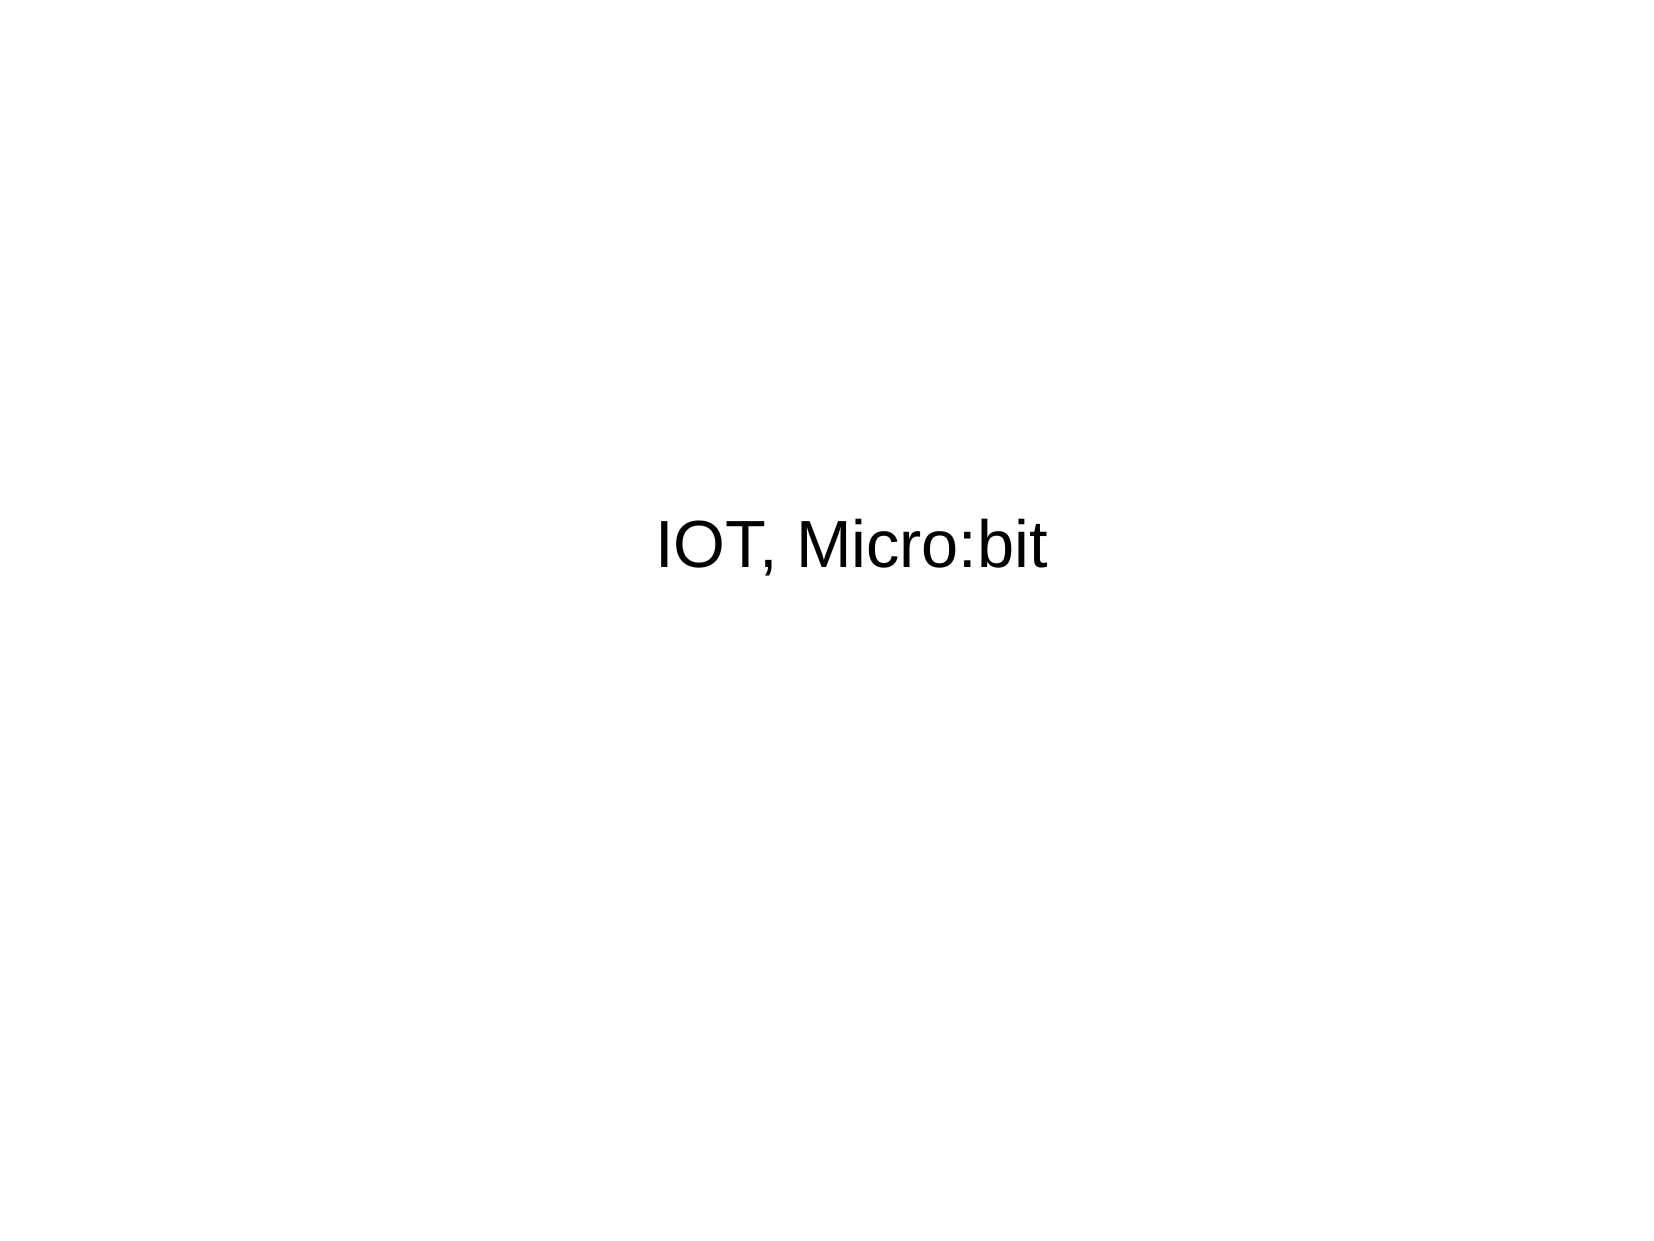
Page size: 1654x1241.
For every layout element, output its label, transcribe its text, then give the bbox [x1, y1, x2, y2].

subtitle IOT, Micro:bit [116, 135, 1606, 954]
